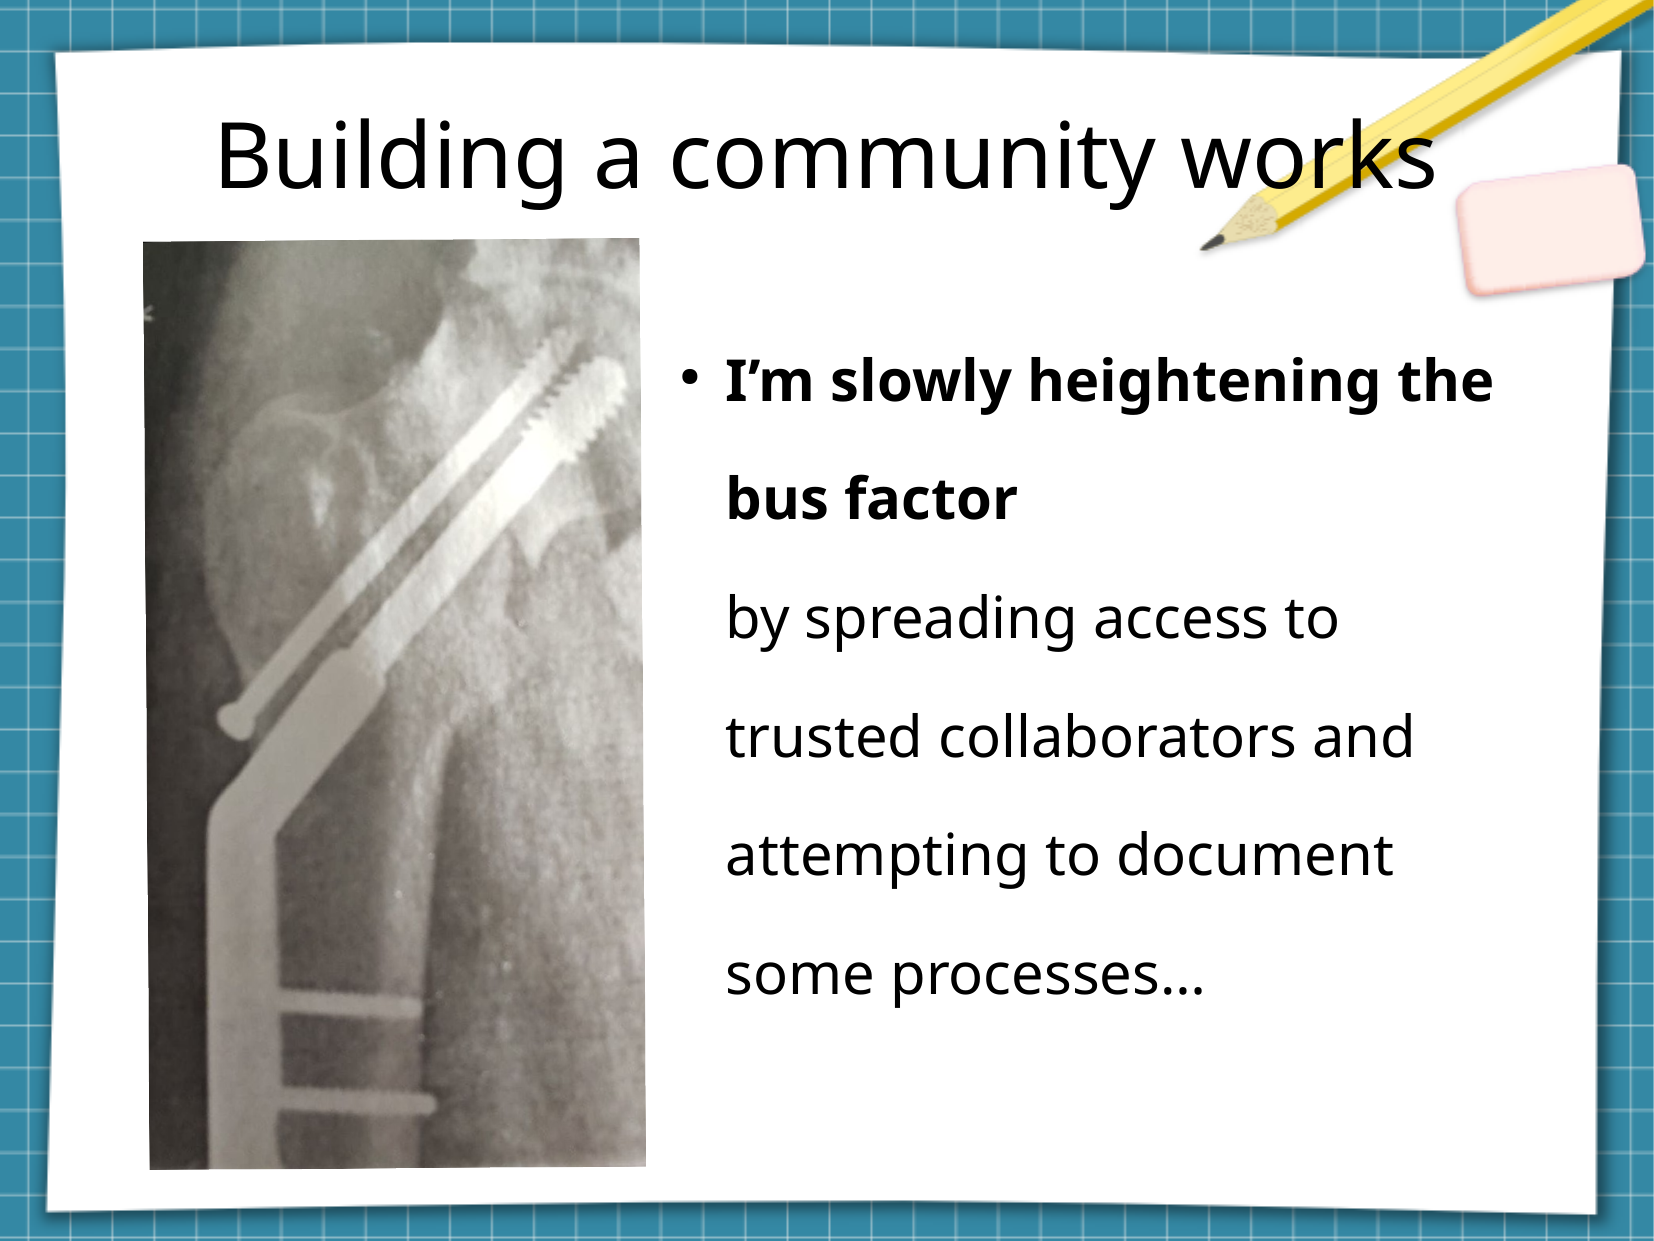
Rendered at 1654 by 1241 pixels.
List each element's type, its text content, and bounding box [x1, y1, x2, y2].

title Building a community works [82, 49, 1571, 257]
picture [0, 0, 1654, 1241]
list I’m slowly heightening the bus factor by spreading access to trusted collaborators and attempting to document some processes… [664, 300, 1516, 1020]
